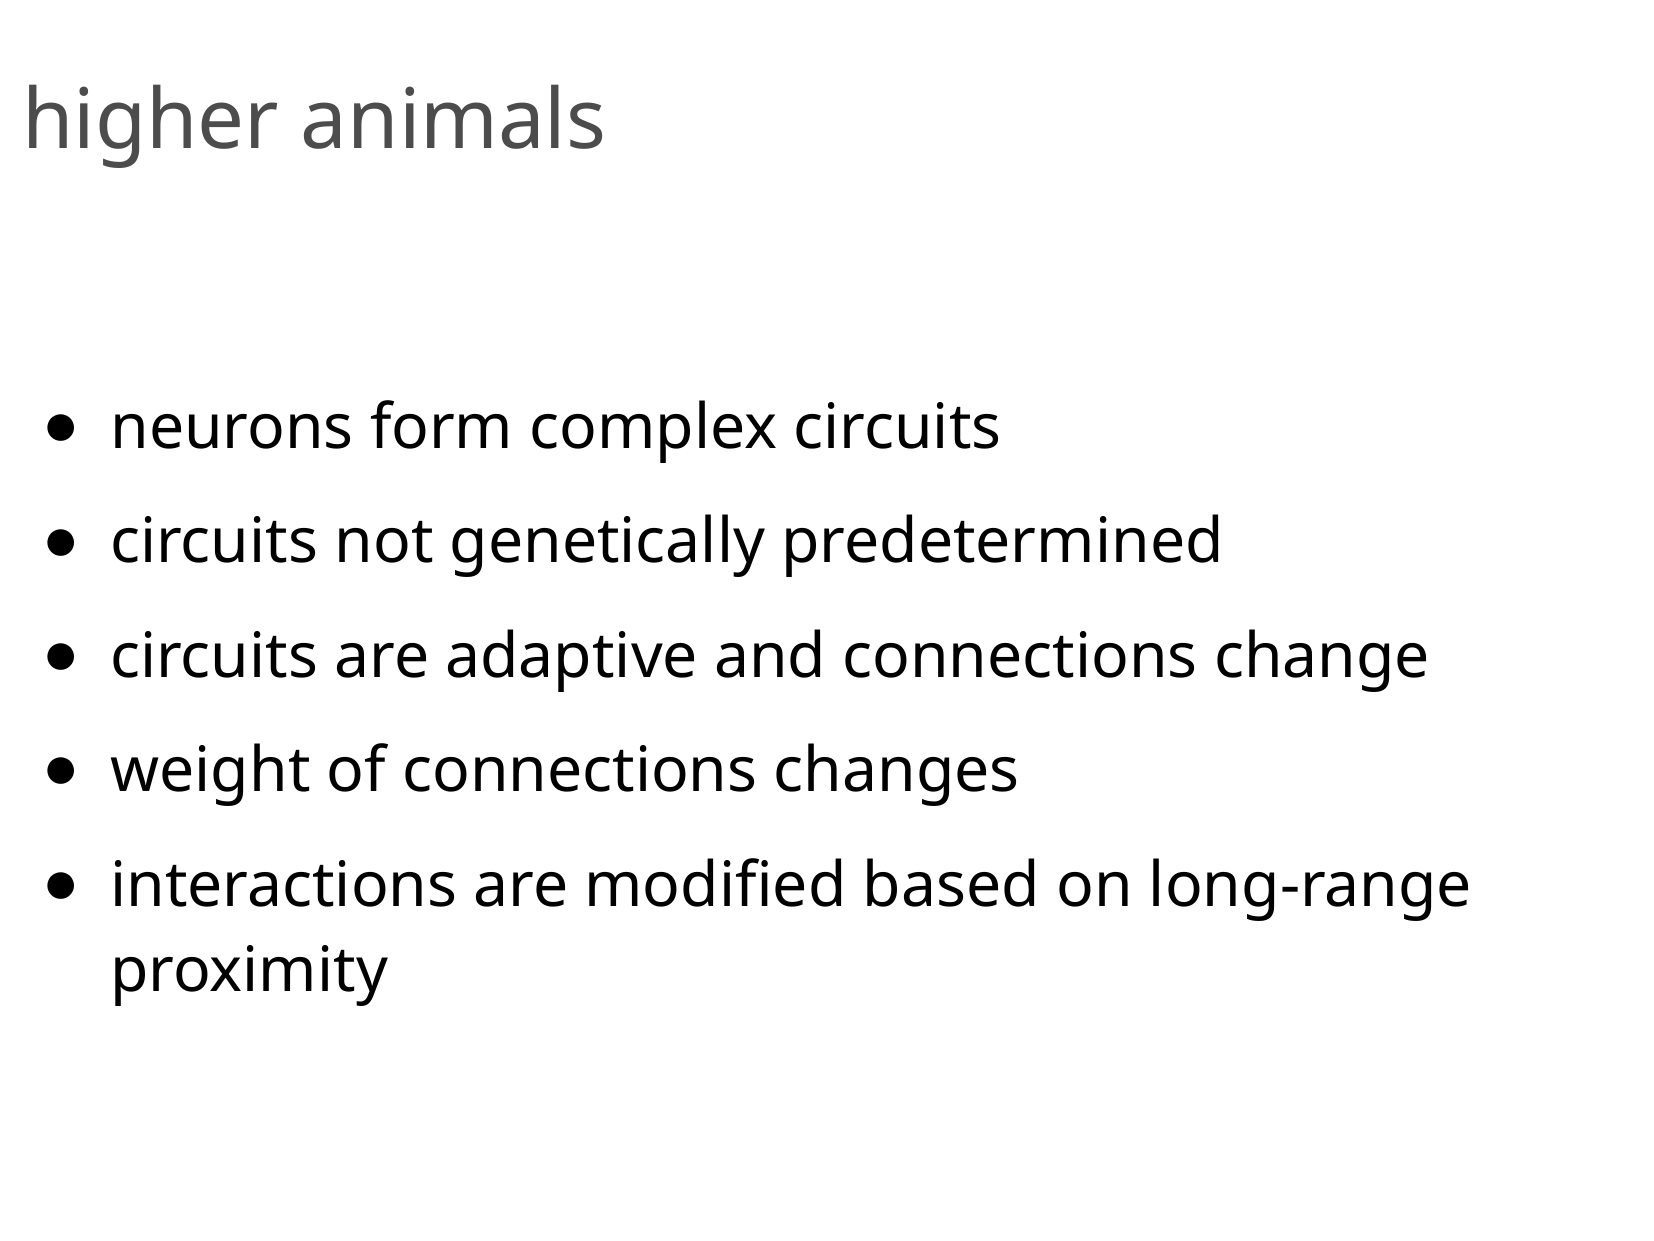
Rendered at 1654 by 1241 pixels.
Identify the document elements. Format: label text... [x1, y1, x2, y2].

list neurons form complex circuits circuits not genetically predetermined circuits are adaptive and connections change weight of connections changes interactions are modified based on long-range proximity [25, 226, 1654, 1166]
title higher animals [22, 19, 1654, 213]
